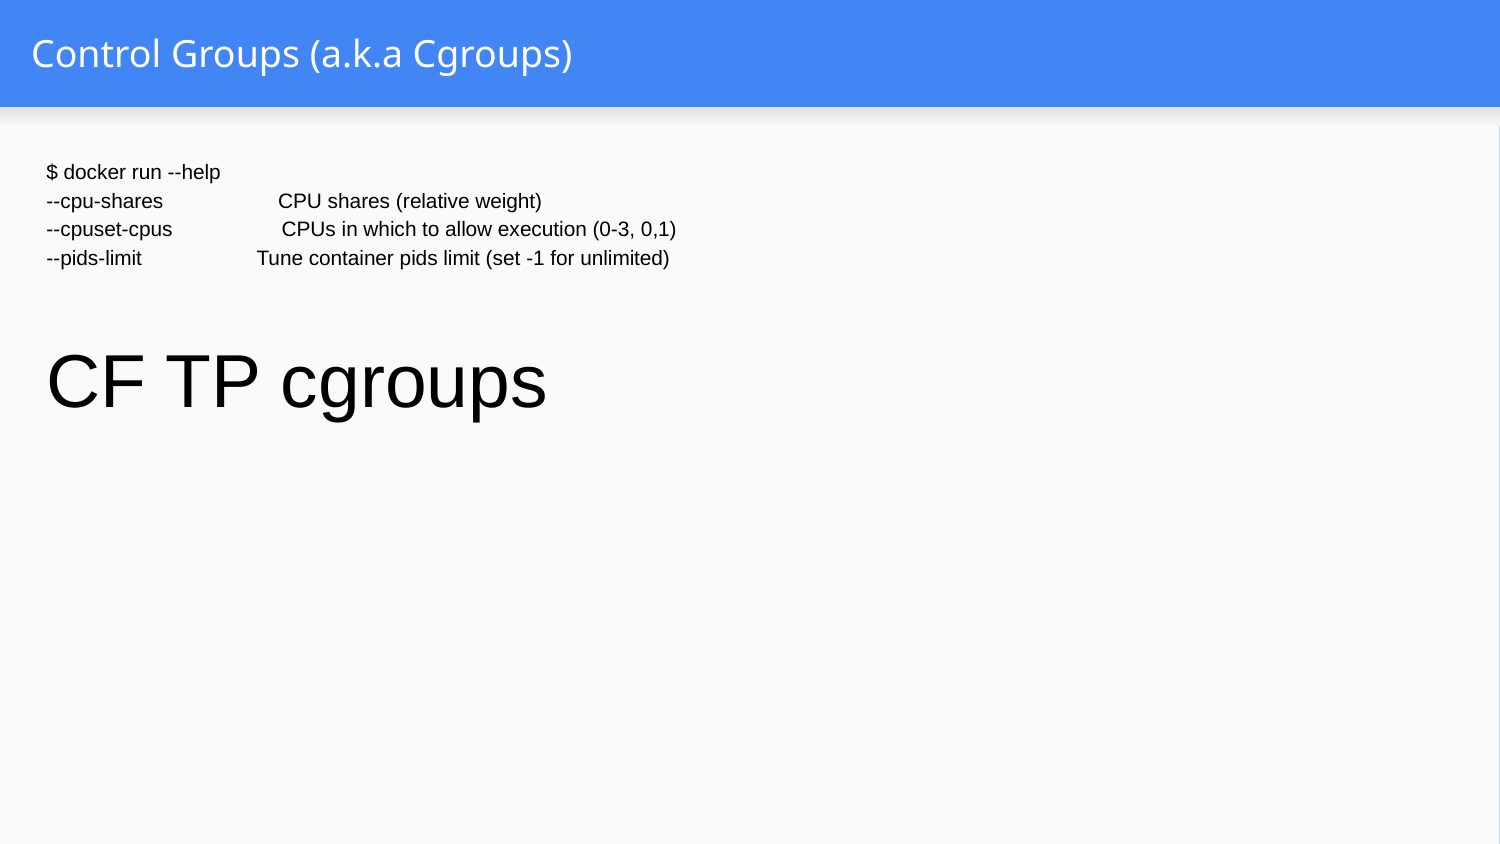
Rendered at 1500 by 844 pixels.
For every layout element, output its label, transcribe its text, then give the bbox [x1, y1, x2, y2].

text_box $ docker run --help --cpu-shares CPU shares (relative weight) --cpuset-cpus CPUs in which to allow execution (0-3, 0,1) --pids-limit Tune container pids limit (set -1 for unlimited) CF TP cgroups [31, 139, 1480, 826]
title Control Groups (a.k.a Cgroups) [16, 2, 1464, 102]
